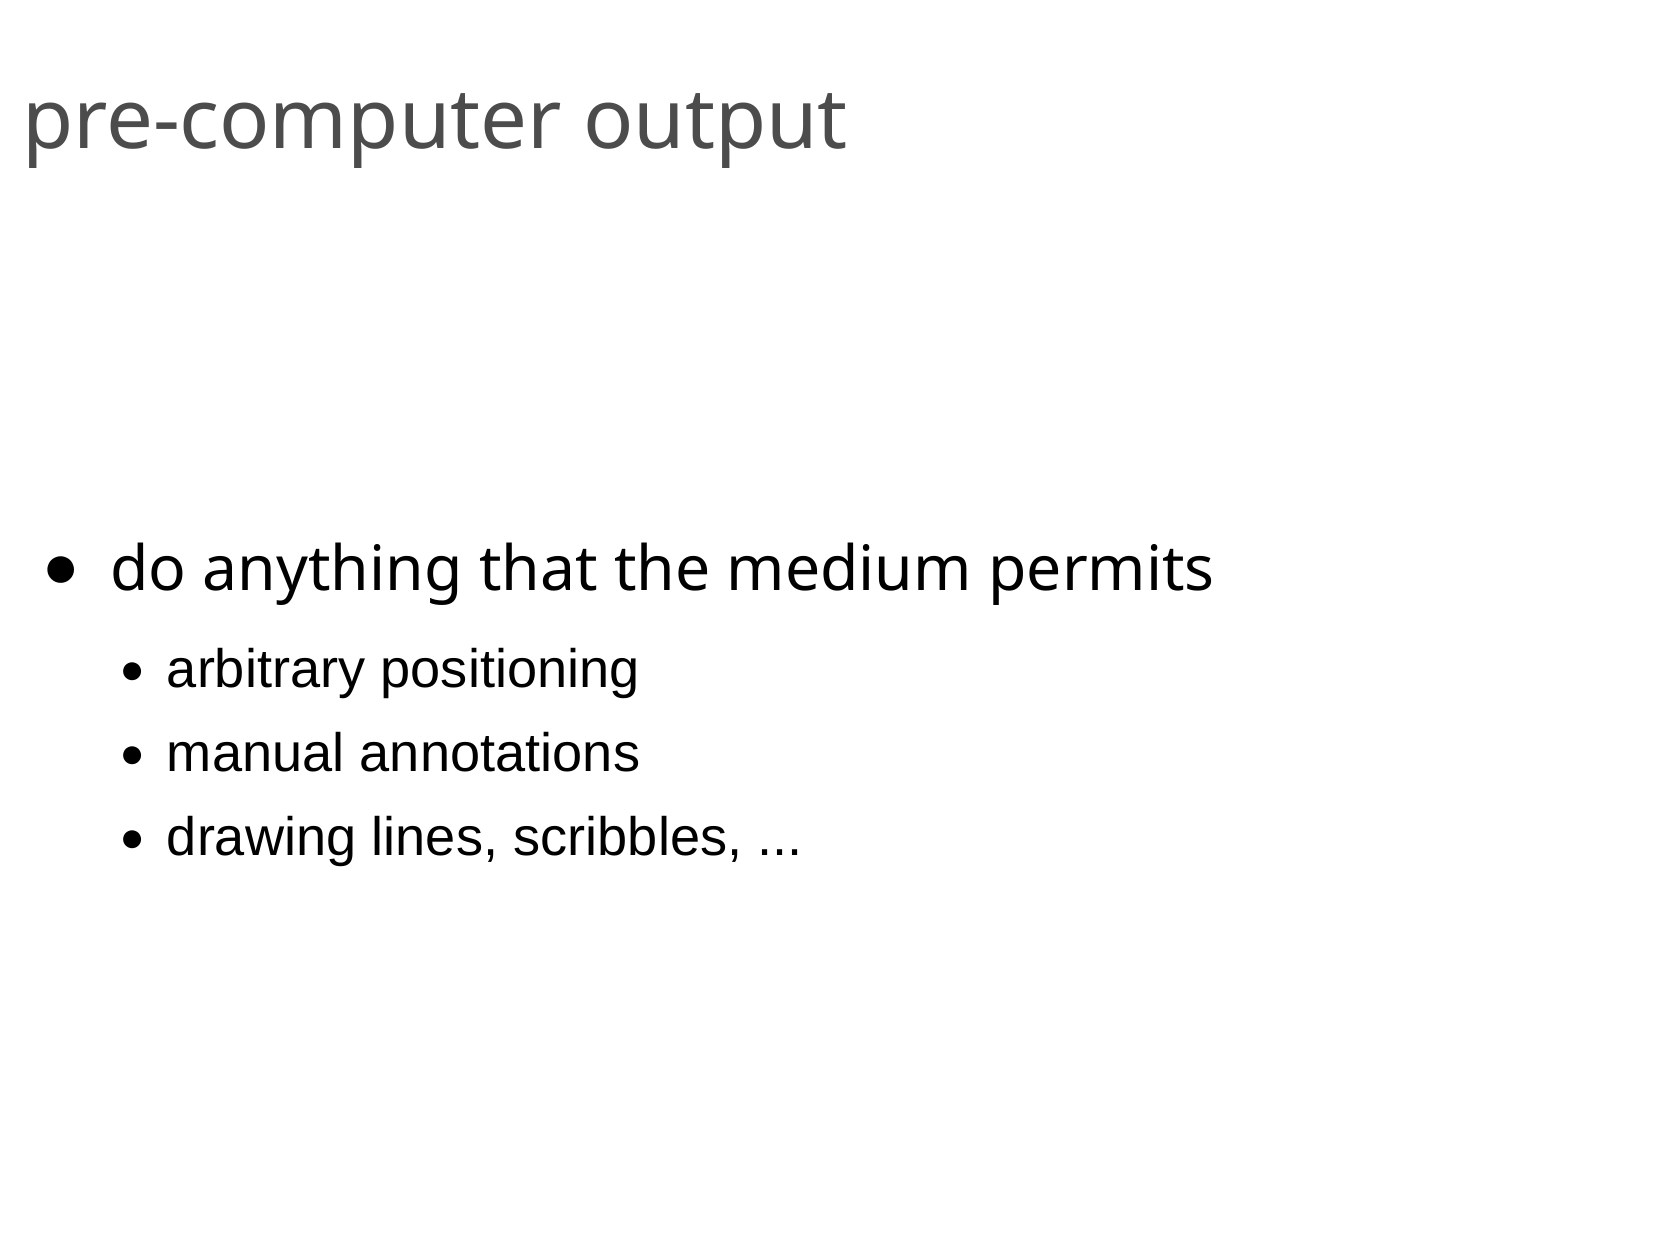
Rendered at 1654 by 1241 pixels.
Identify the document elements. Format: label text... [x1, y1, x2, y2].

list do anything that the medium permits arbitrary positioning manual annotations drawing lines, scribbles, ... [25, 233, 1654, 1158]
title pre-computer output [22, 19, 1654, 213]
